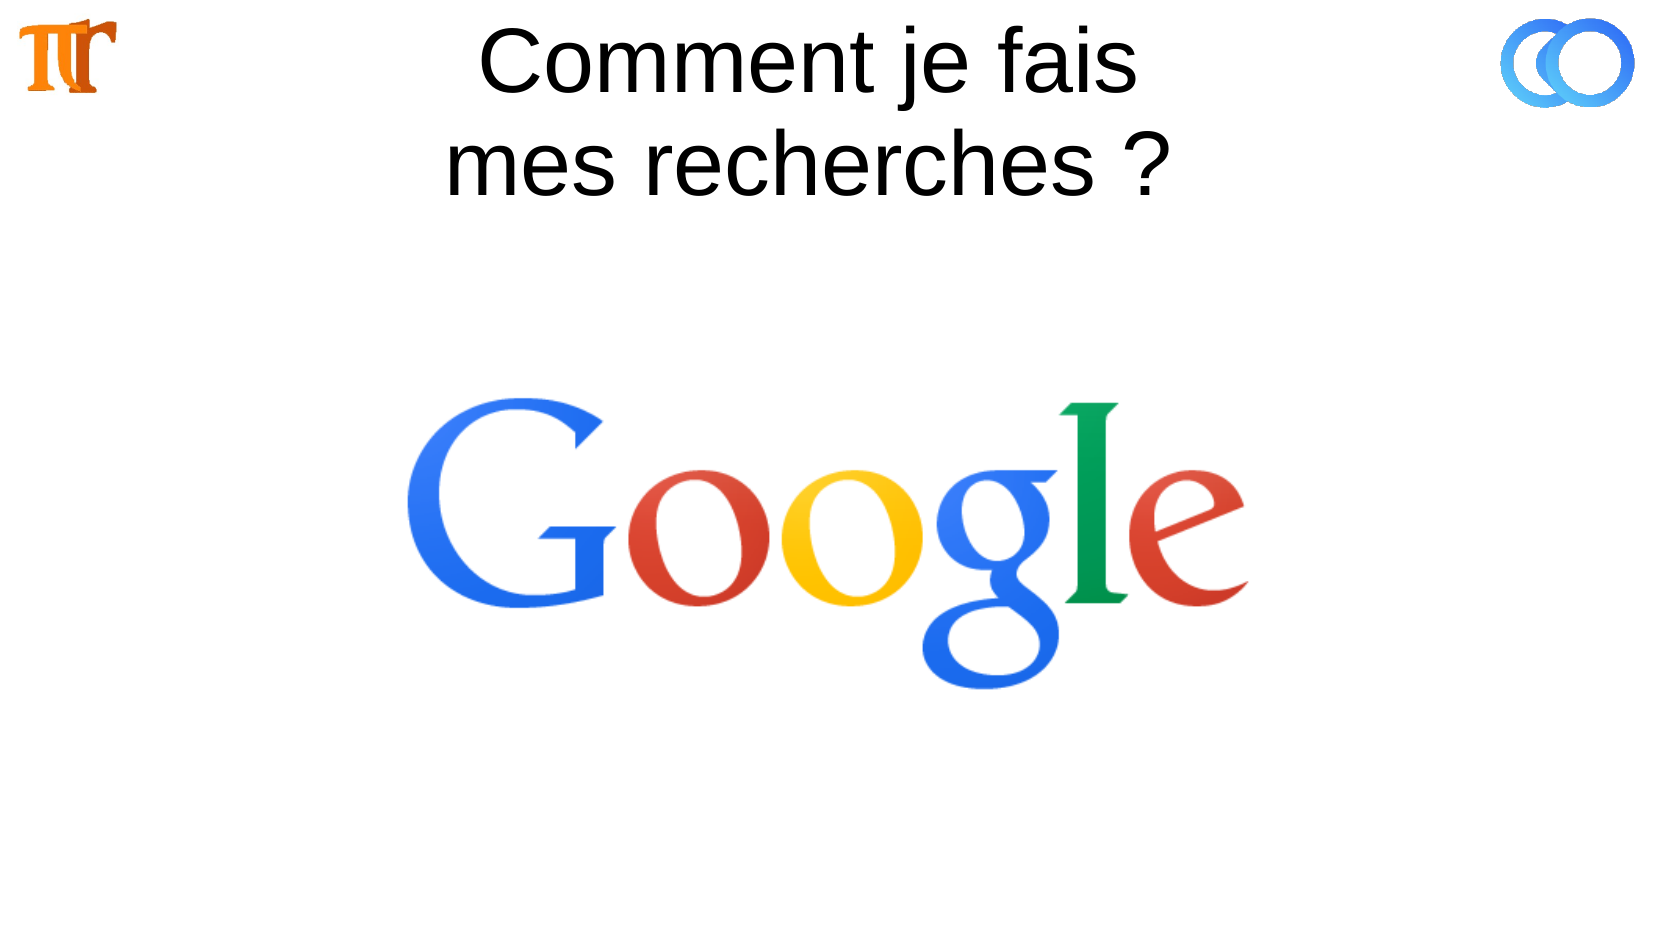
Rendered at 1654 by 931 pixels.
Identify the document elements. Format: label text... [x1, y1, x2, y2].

picture [17, 5, 119, 107]
title Comment je fais mes recherches ? [64, 9, 1554, 215]
picture [358, 231, 1300, 857]
picture [1450, 0, 1654, 142]
